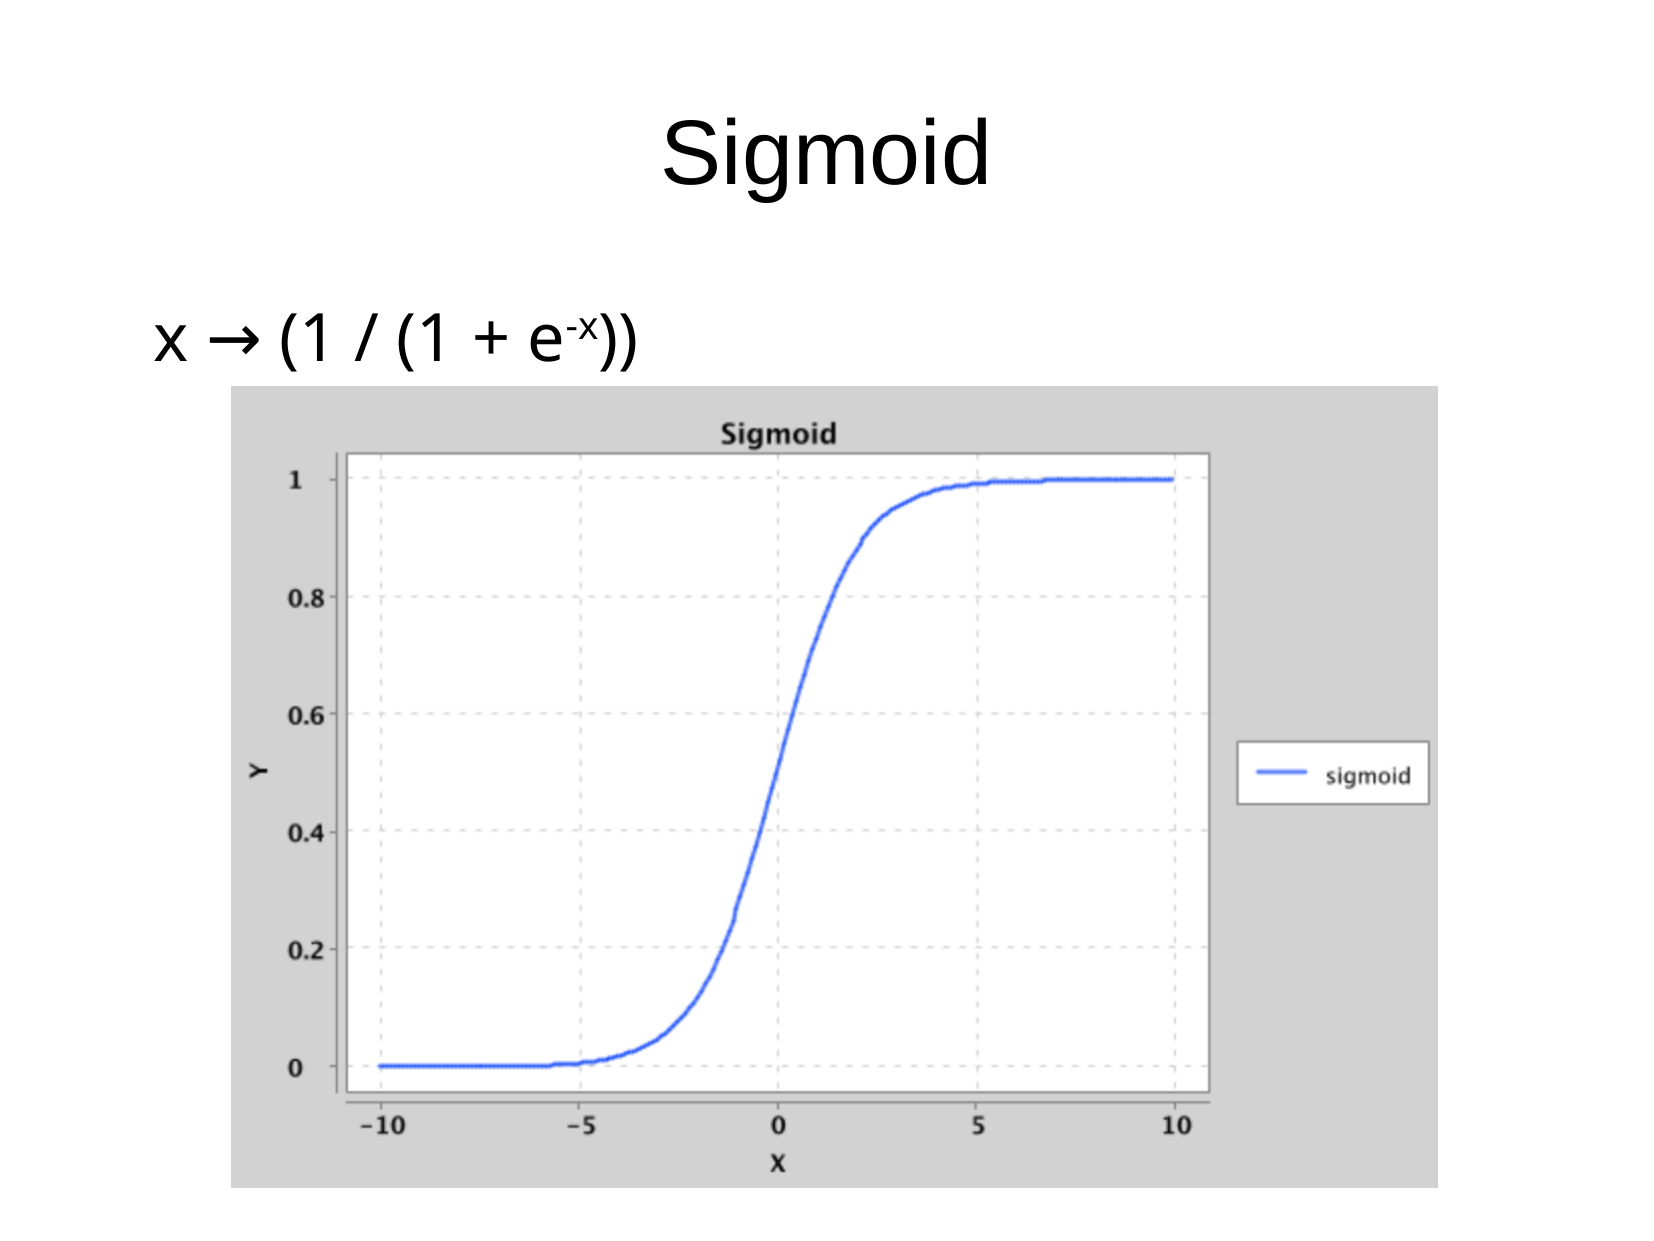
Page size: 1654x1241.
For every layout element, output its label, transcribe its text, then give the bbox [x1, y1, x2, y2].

list x → (1 / (1 + e-x)) [82, 290, 1571, 1010]
picture [231, 386, 1438, 1188]
title Sigmoid [82, 49, 1571, 257]
